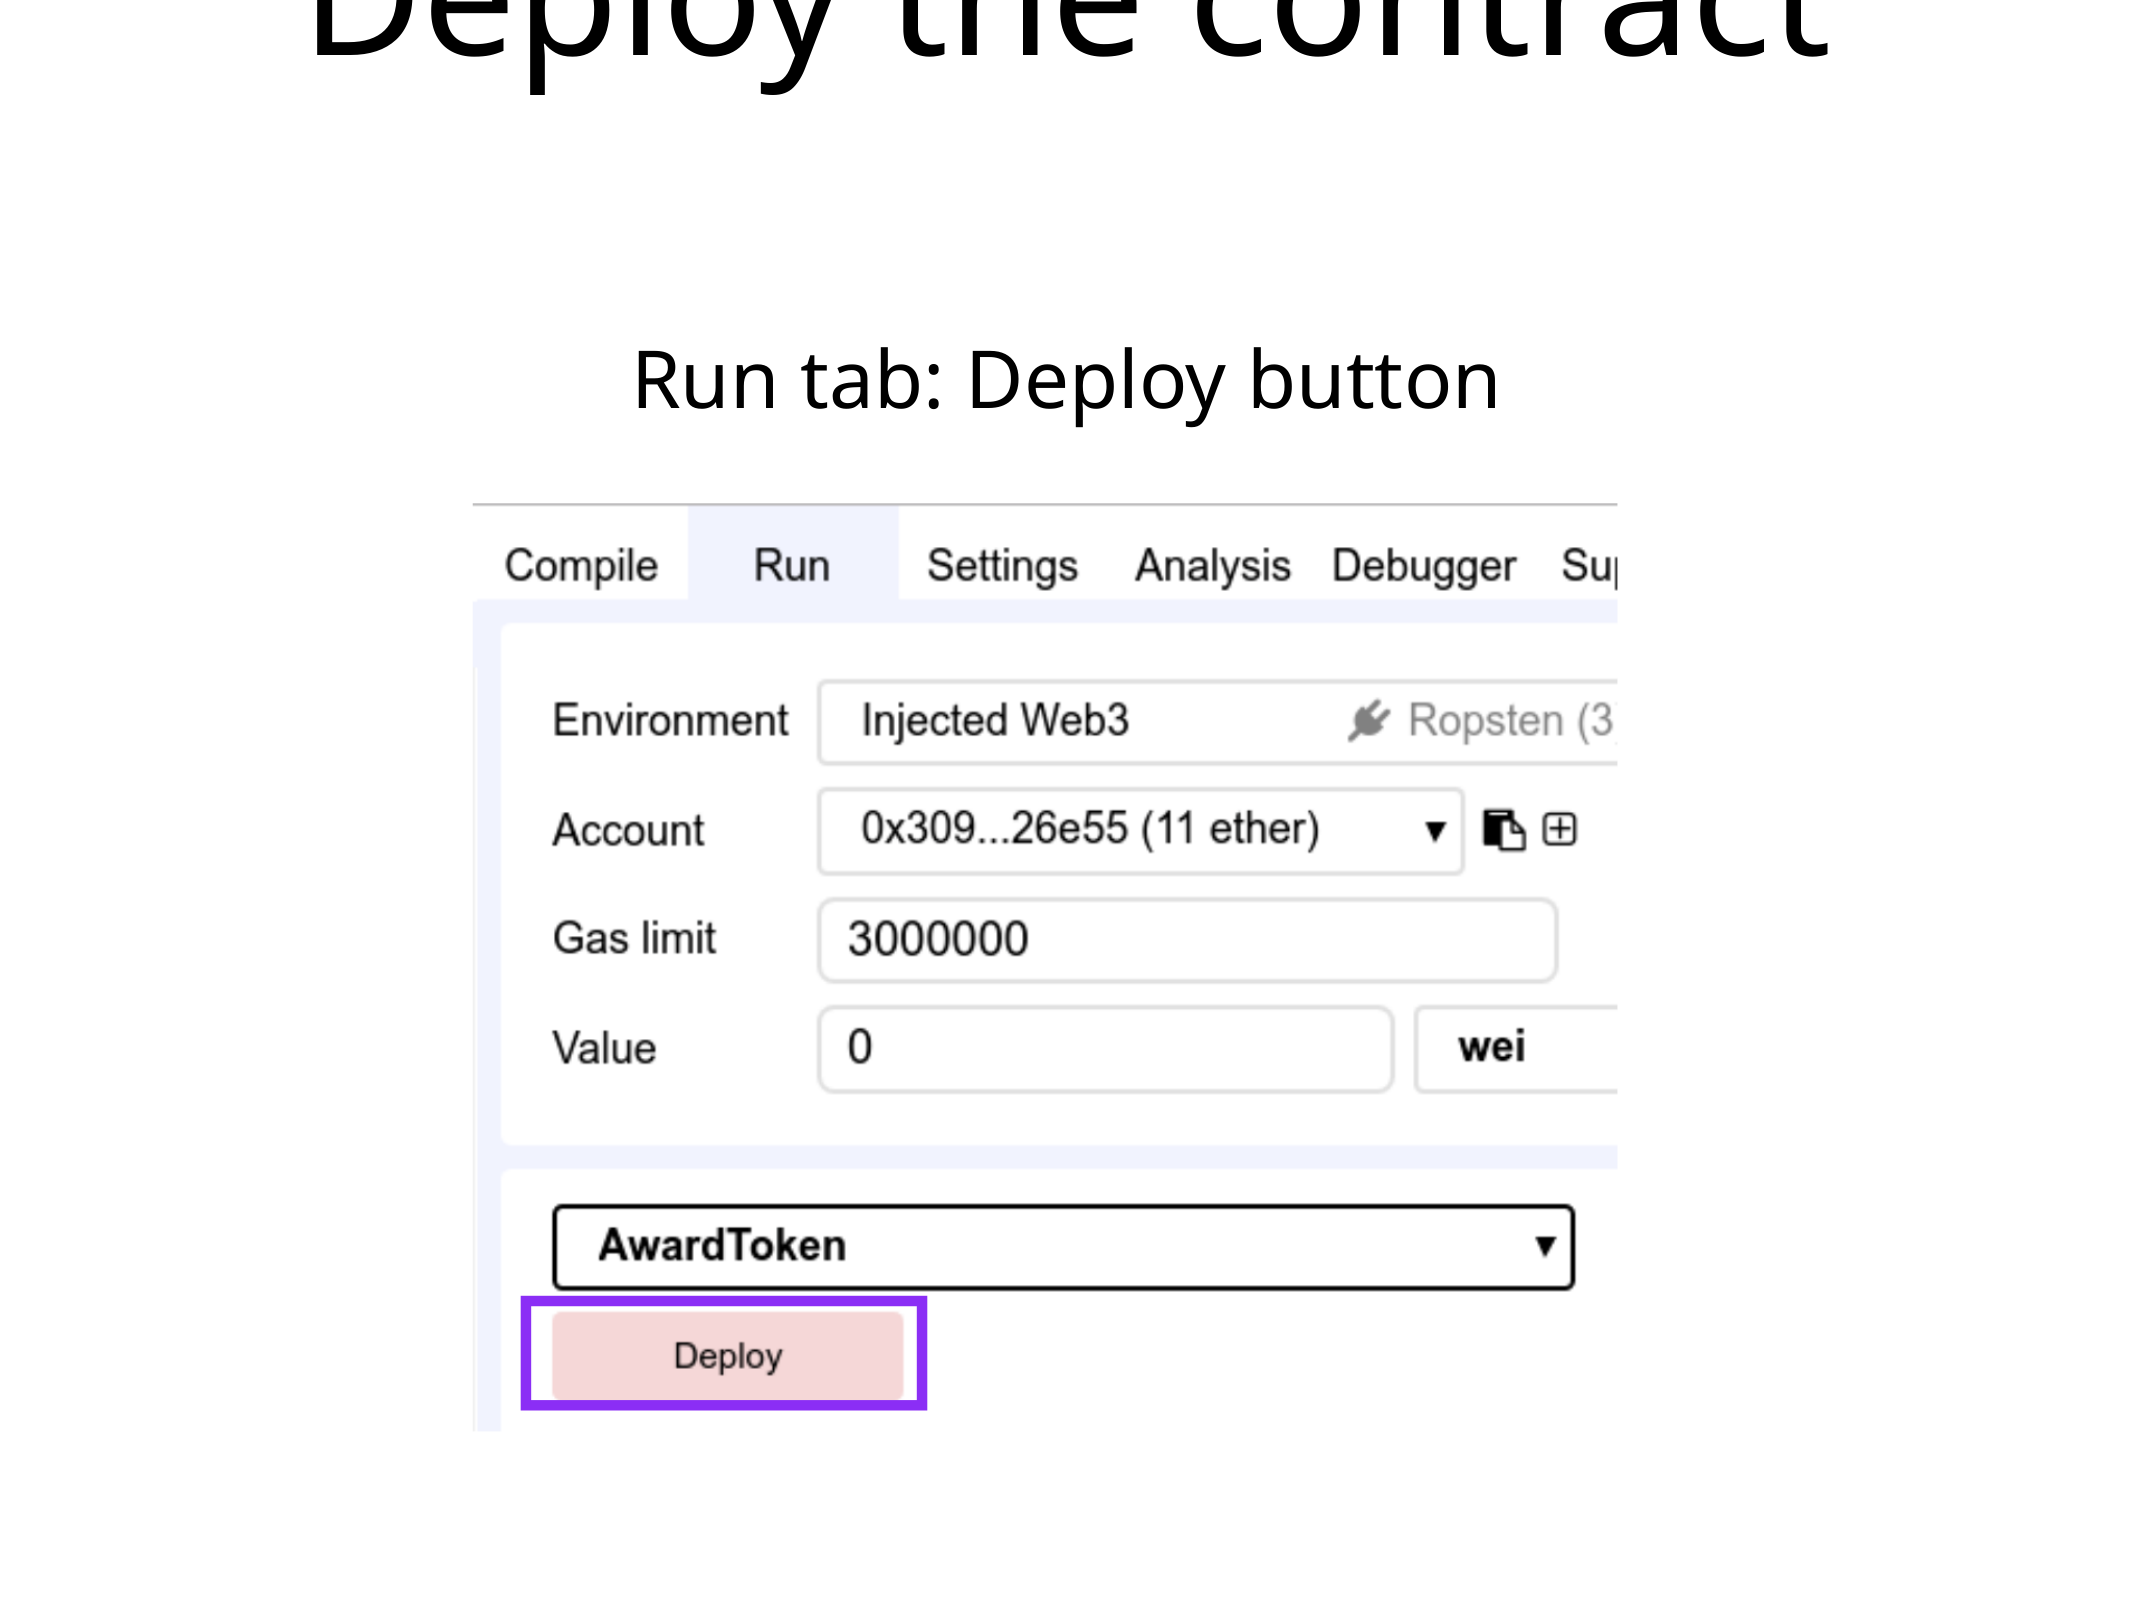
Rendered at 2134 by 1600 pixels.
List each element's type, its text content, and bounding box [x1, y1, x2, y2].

subtitle Run tab: Deploy button ( when dependencies.js is the active file ) [208, 320, 1925, 507]
picture [454, 495, 1680, 1471]
title Deploy the contract [208, 0, 1925, 320]
